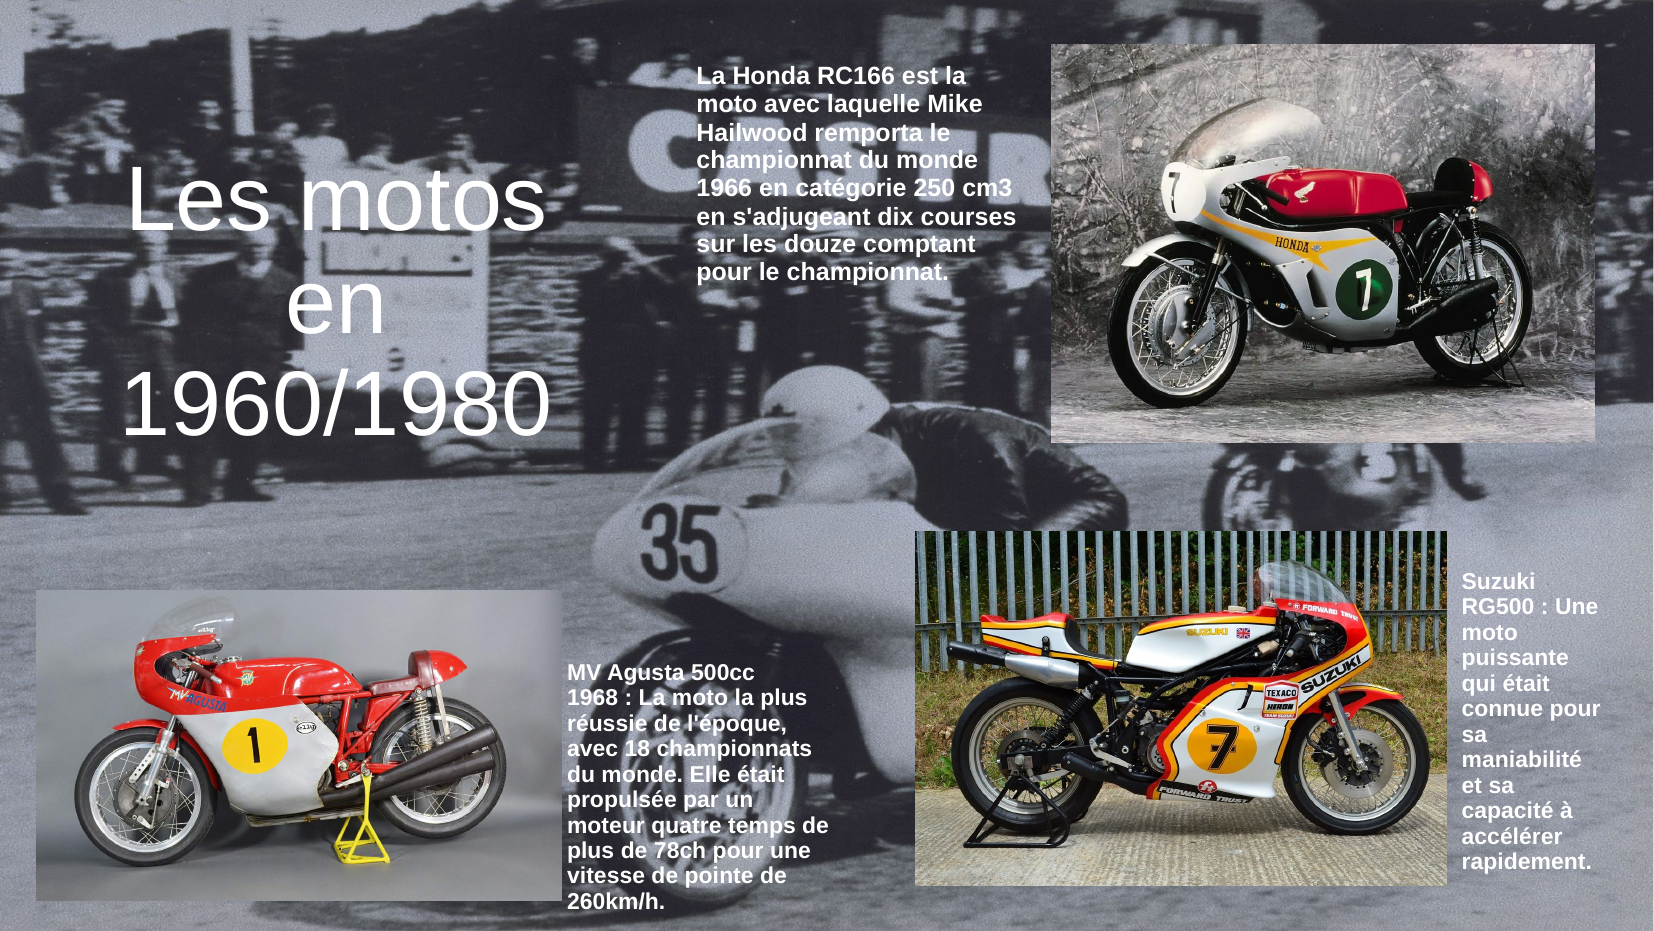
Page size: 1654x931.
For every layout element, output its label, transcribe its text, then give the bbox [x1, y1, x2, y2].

text_box Suzuki RG500 : Une moto puissante qui était connue pour sa maniabilité et sa capacité à accélérer rapidement. [1446, 561, 1620, 931]
title Les motos en 1960/1980 [112, 147, 562, 456]
text_box MV Agusta 500cc 1968 : La moto la plus réussie de l'époque, avec 18 championnats du monde. Elle était propulsée par un moteur quatre temps de plus de 78ch pour une vitesse de pointe de 260km/h. [552, 651, 846, 922]
picture [0, 0, 1654, 931]
text_box La Honda RC166 est la moto avec laquelle Mike Hailwood remporta le championnat du monde 1966 en catégorie 250 cm3 en s'adjugeant dix courses sur les douze comptant pour le championnat. [681, 54, 1037, 336]
